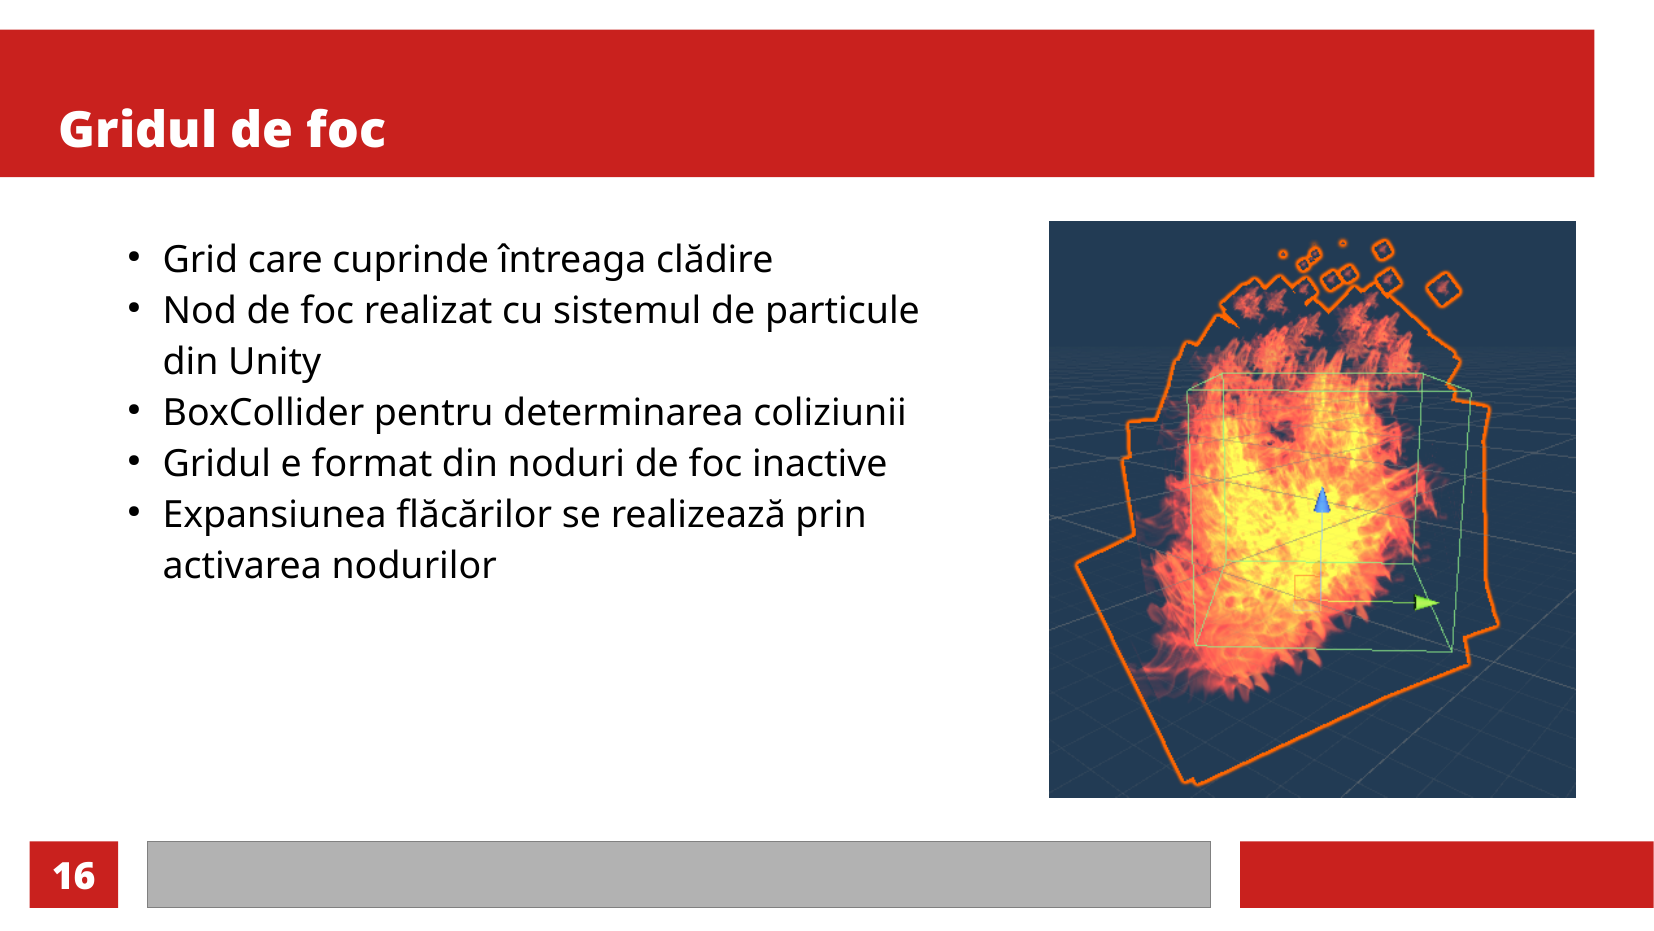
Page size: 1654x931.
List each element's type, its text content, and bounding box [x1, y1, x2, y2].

text_box Grid care cuprinde întreaga clădire Nod de foc realizat cu sistemul de particule din Unity BoxCollider pentru determinarea coliziunii Gridul e format din noduri de foc inactive Expansiunea flăcărilor se realizează prin activarea nodurilor [112, 225, 938, 571]
title Gridul de foc [59, 44, 1595, 163]
picture [1049, 221, 1576, 798]
